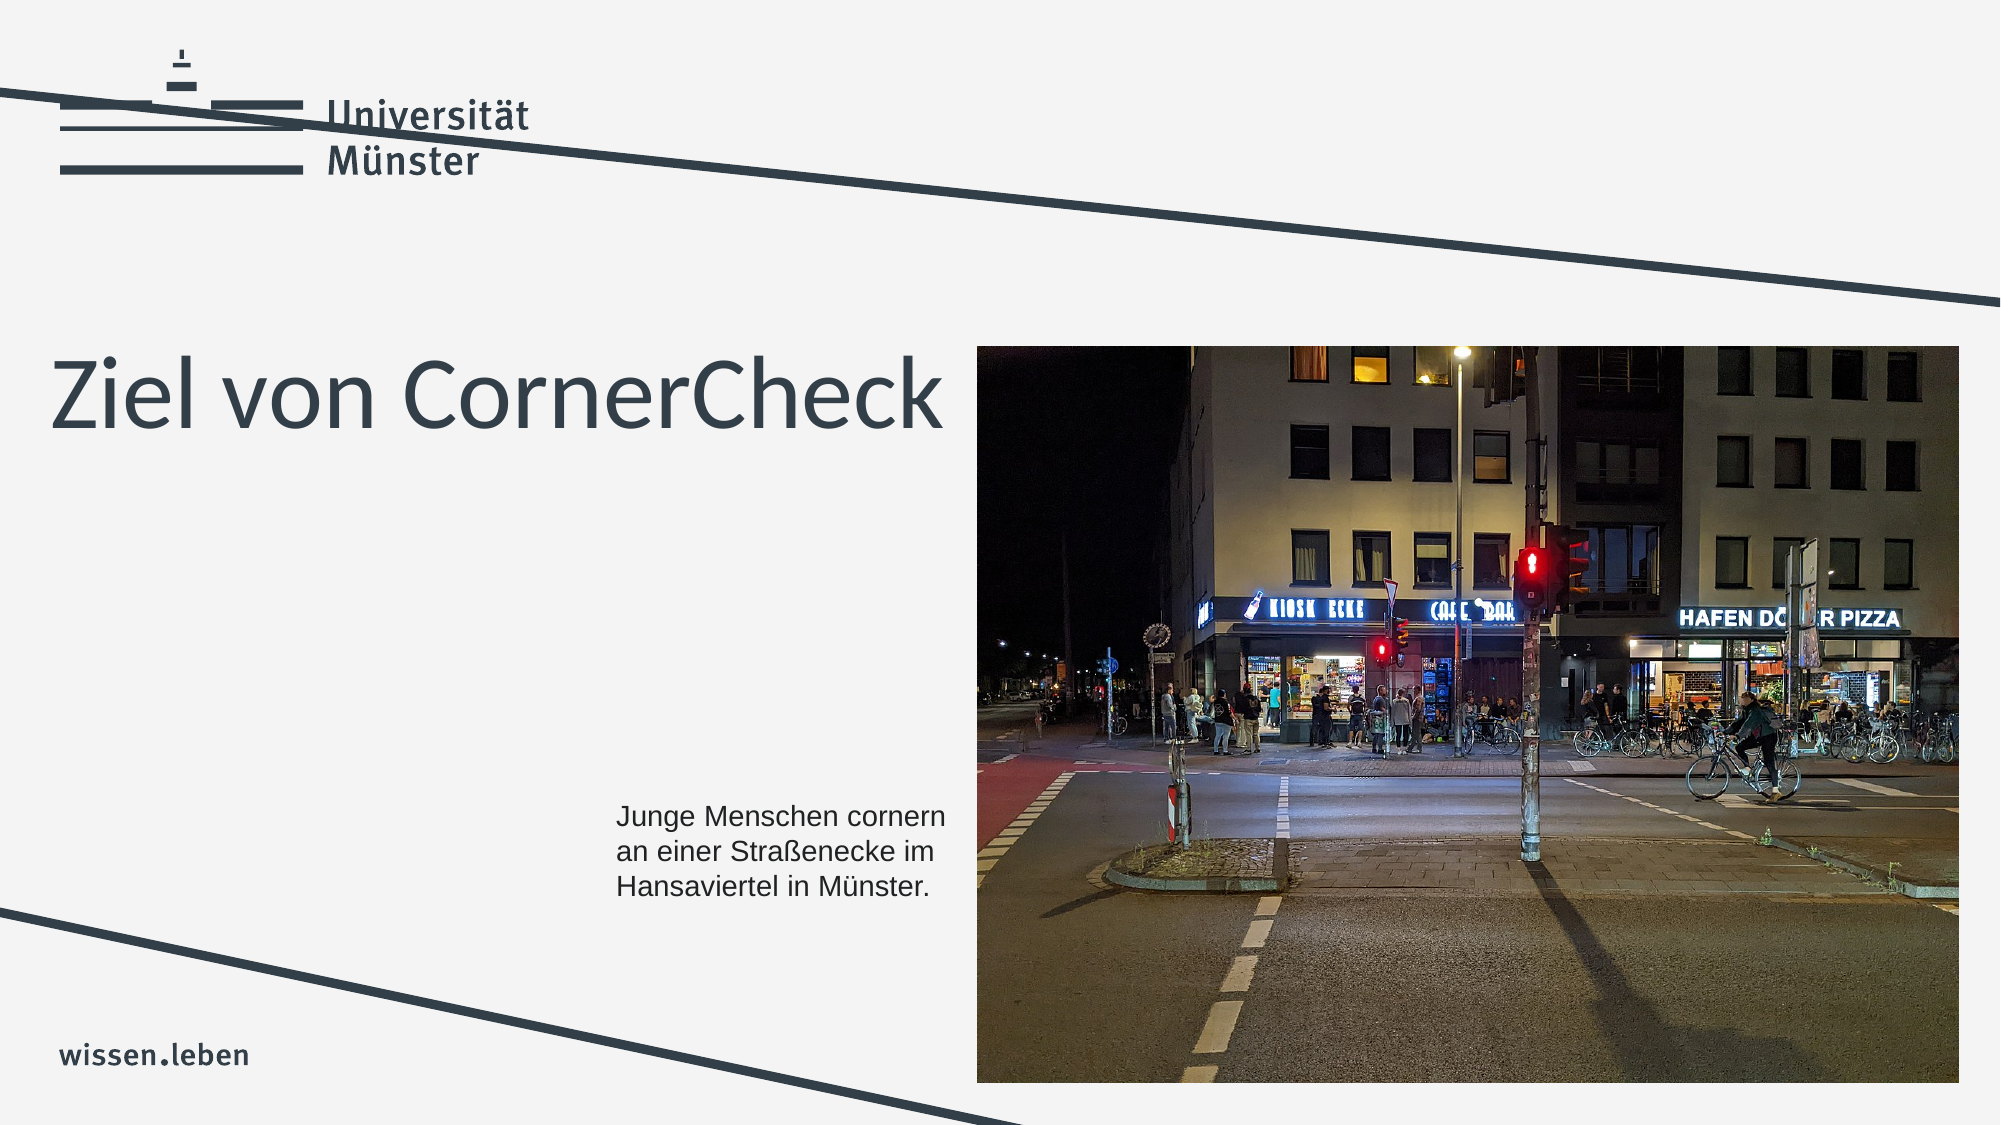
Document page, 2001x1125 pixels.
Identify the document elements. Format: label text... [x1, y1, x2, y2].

text_box Ziel von CornerCheck [34, 316, 1053, 458]
text_box Junge Menschen cornern an einer Straßenecke im Hansaviertel in Münster. [601, 790, 978, 947]
picture [977, 346, 1959, 1083]
